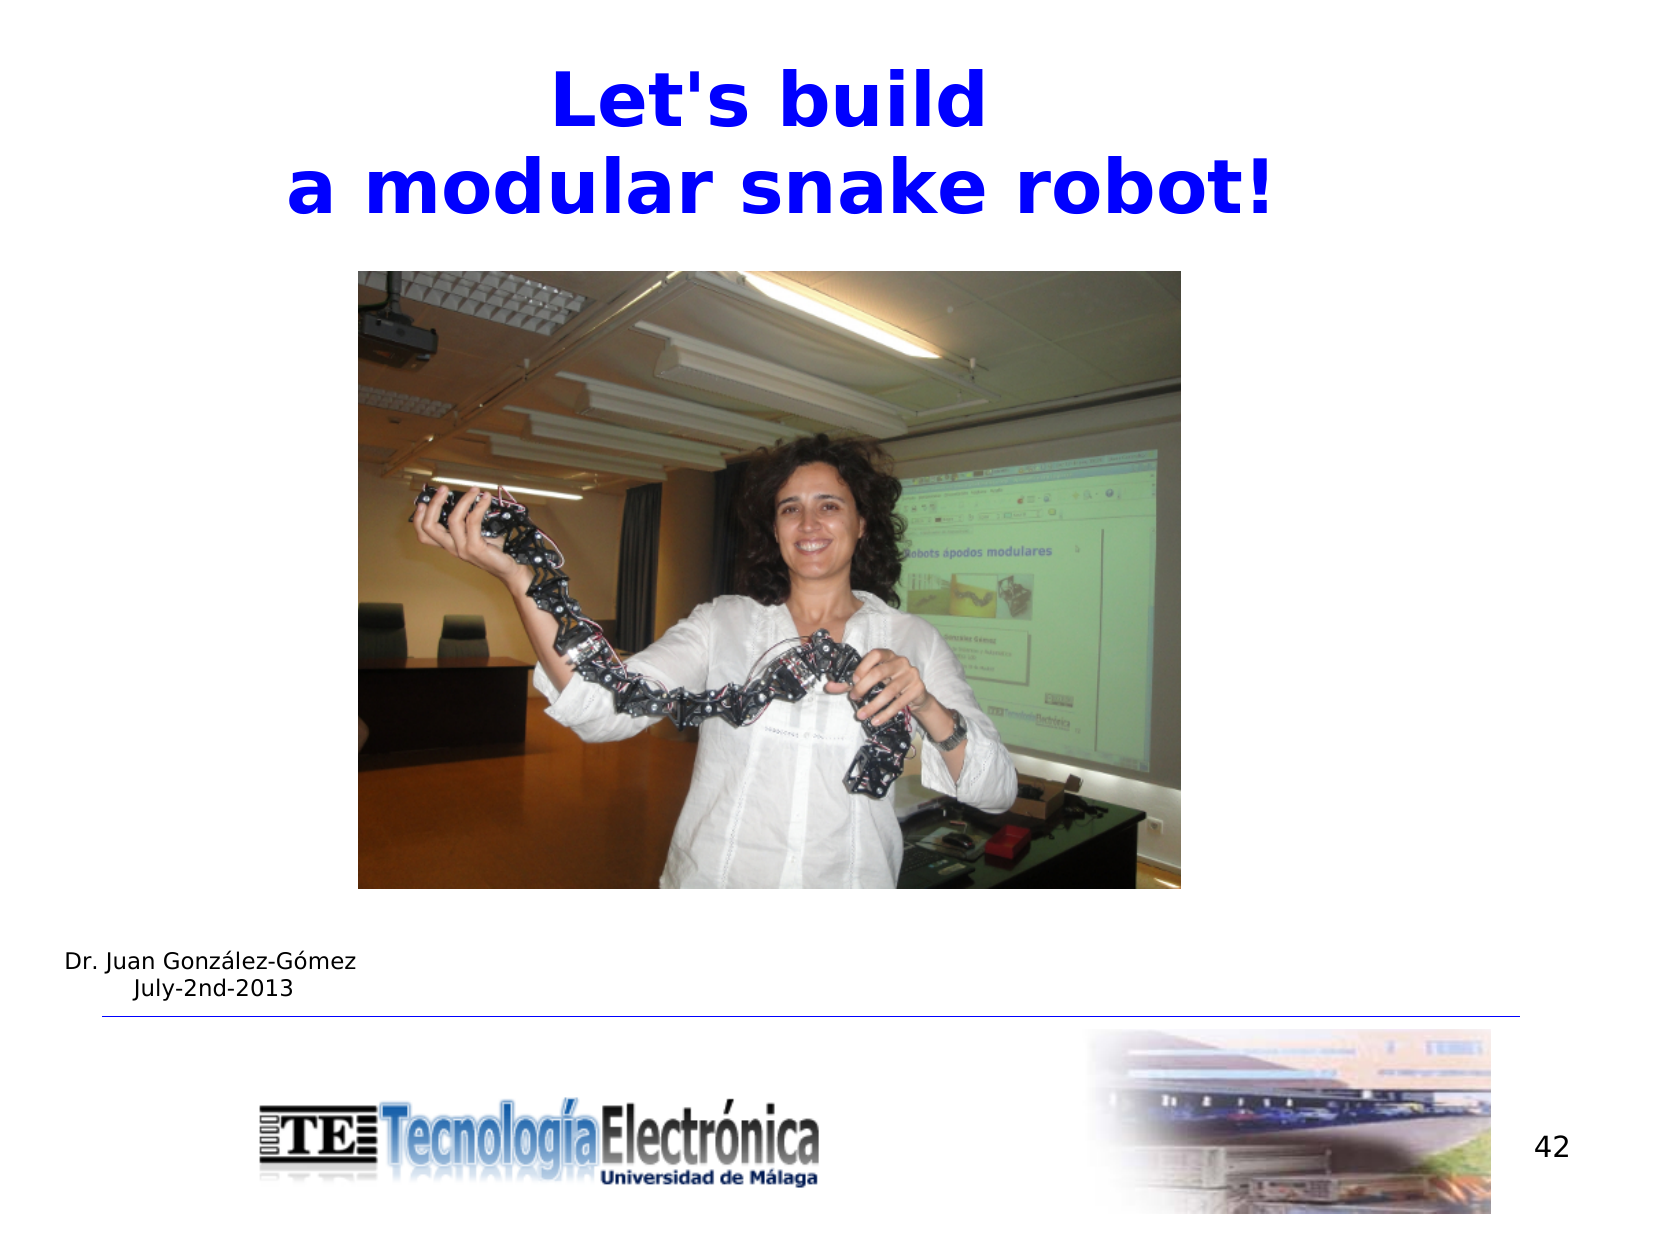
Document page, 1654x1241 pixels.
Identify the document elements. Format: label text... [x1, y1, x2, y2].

picture [358, 271, 1181, 889]
text_box Dr. Juan González-Gómez July-2nd-2013 [49, 940, 380, 1010]
text_box Let's build a modular snake robot! [272, 49, 1294, 239]
picture [247, 1029, 1491, 1215]
